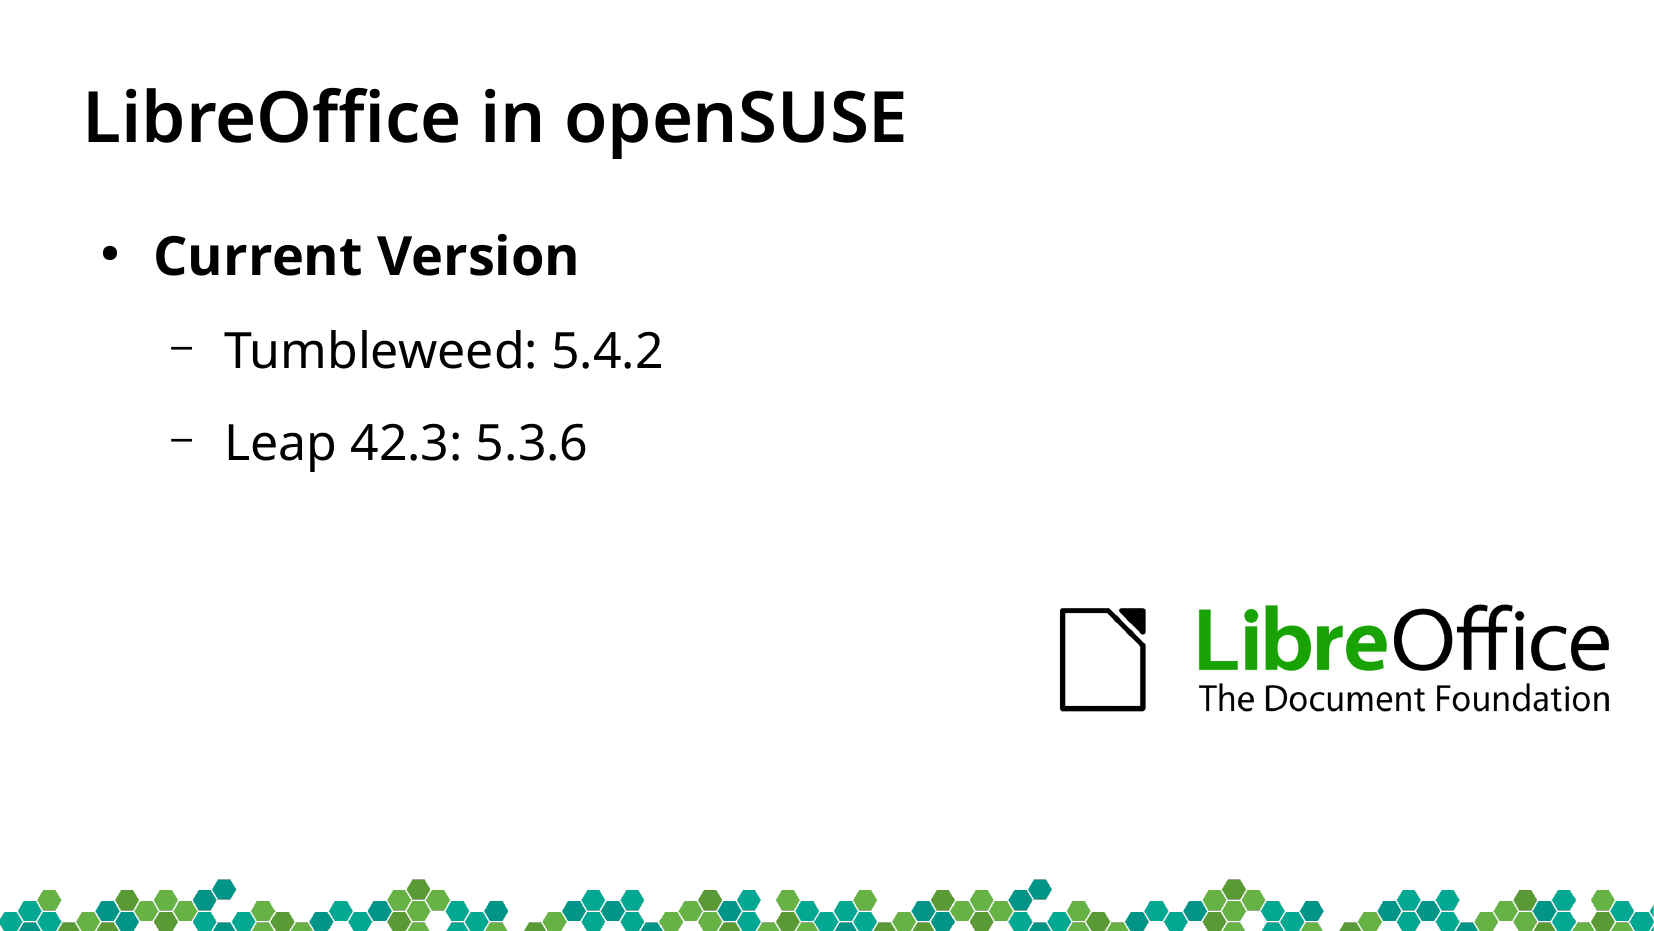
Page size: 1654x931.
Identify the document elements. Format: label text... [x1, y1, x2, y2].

picture [1049, 450, 1620, 866]
picture [0, 871, 1654, 931]
title LibreOffice in openSUSE [82, 37, 1571, 193]
list Current Version Tumbleweed: 5.4.2 Leap 42.3: 5.3.6 [82, 217, 1571, 758]
